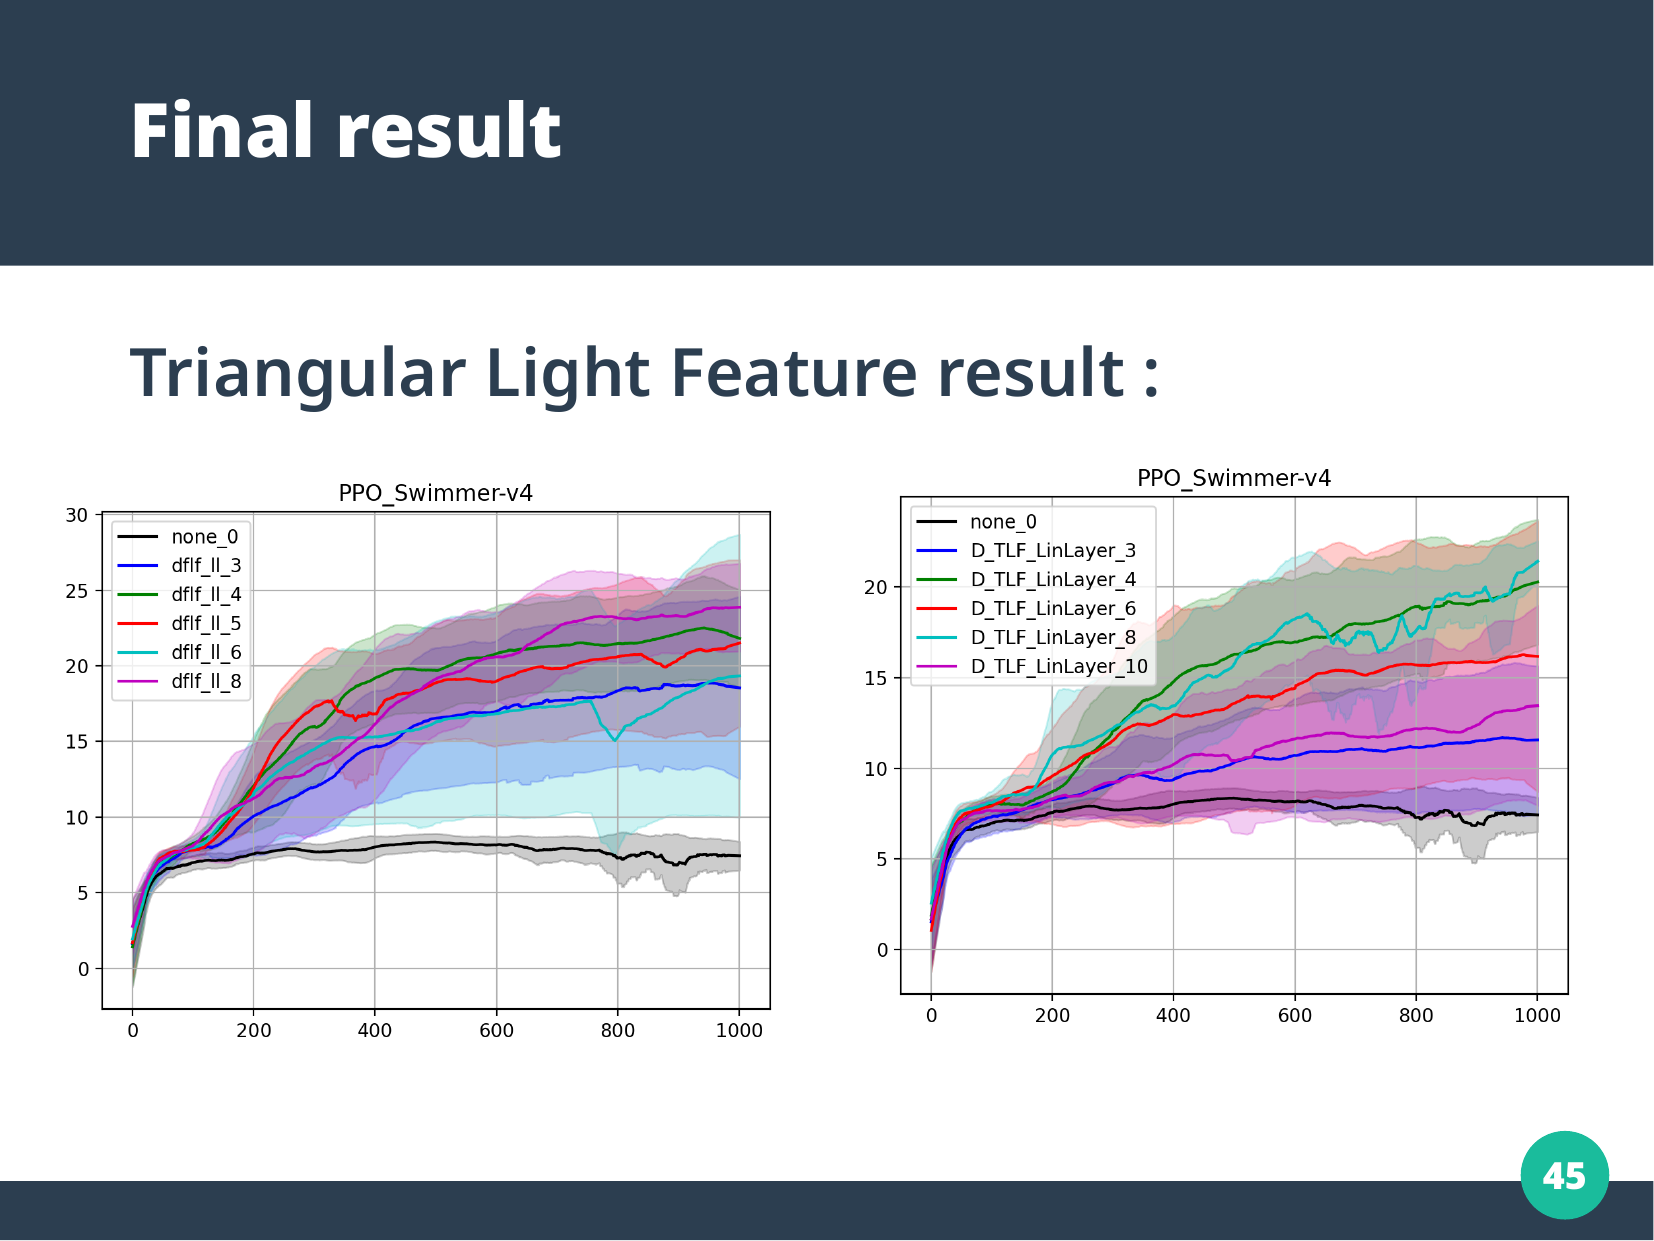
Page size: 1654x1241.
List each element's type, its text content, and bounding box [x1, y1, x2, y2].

picture [0, 419, 1654, 1081]
list Triangular Light Feature result : [59, 1066, 1595, 1152]
title Final result [59, 49, 1595, 207]
list Triangular Light Feature result : [59, 324, 1595, 434]
